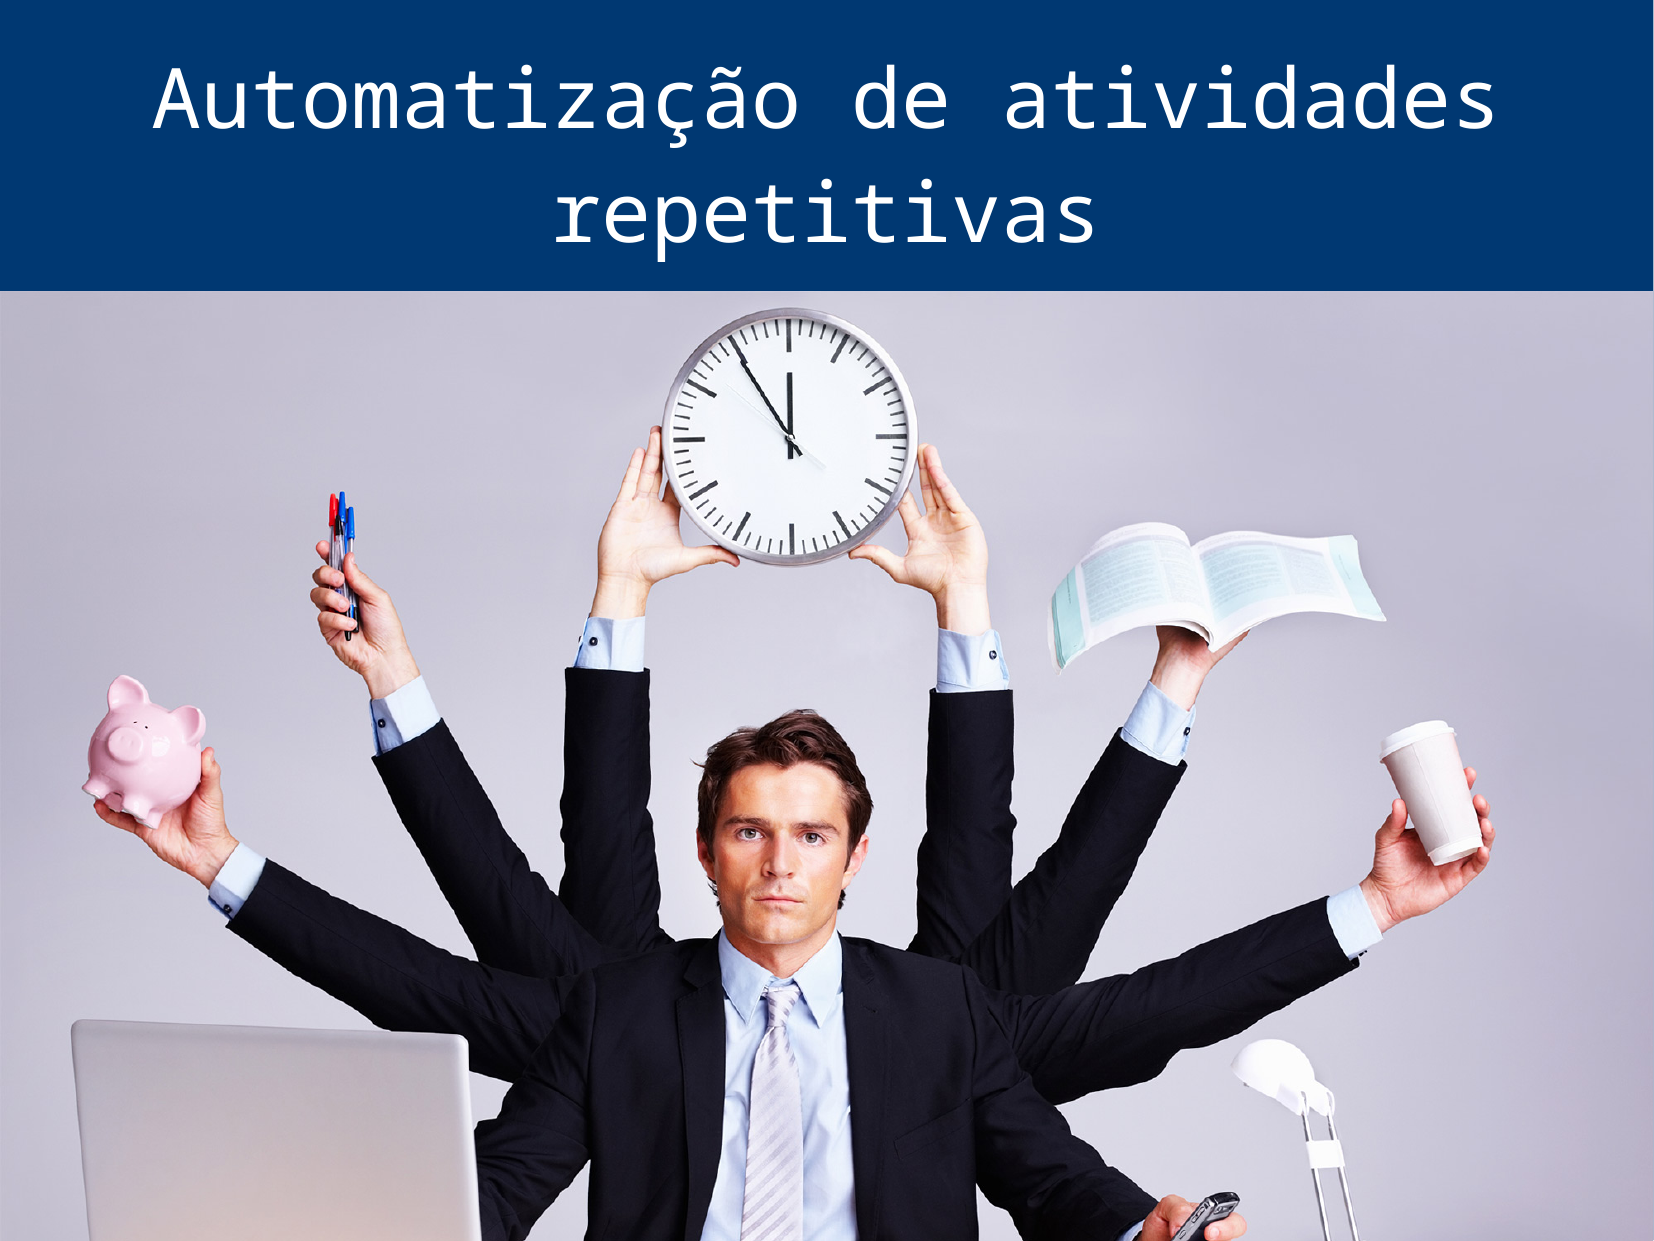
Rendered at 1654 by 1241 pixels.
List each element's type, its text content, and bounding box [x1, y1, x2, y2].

title Automatização de atividades repetitivas [82, 49, 1571, 257]
picture [0, 291, 1654, 1241]
